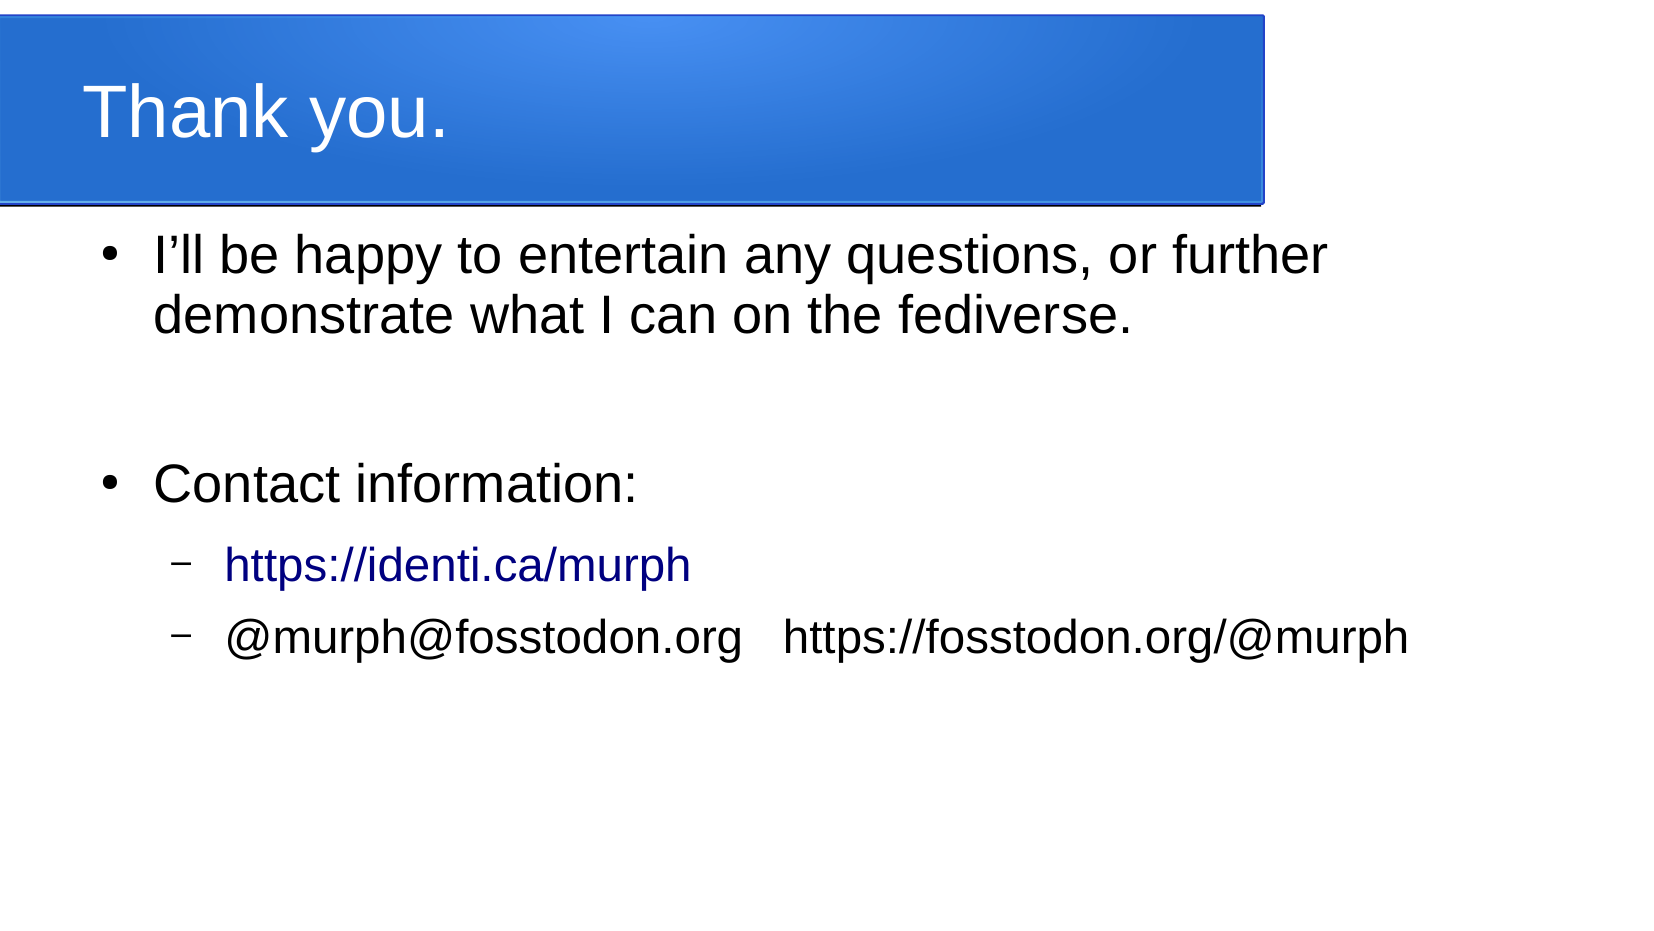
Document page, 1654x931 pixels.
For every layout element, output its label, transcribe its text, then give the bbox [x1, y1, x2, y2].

list I’ll be happy to entertain any questions, or further demonstrate what I can on the fediverse. Contact information: https://identi.ca/murph @murph@fosstodon.org https://fosstodon.org/@murph [82, 224, 1571, 764]
title Thank you. [82, 35, 1235, 189]
